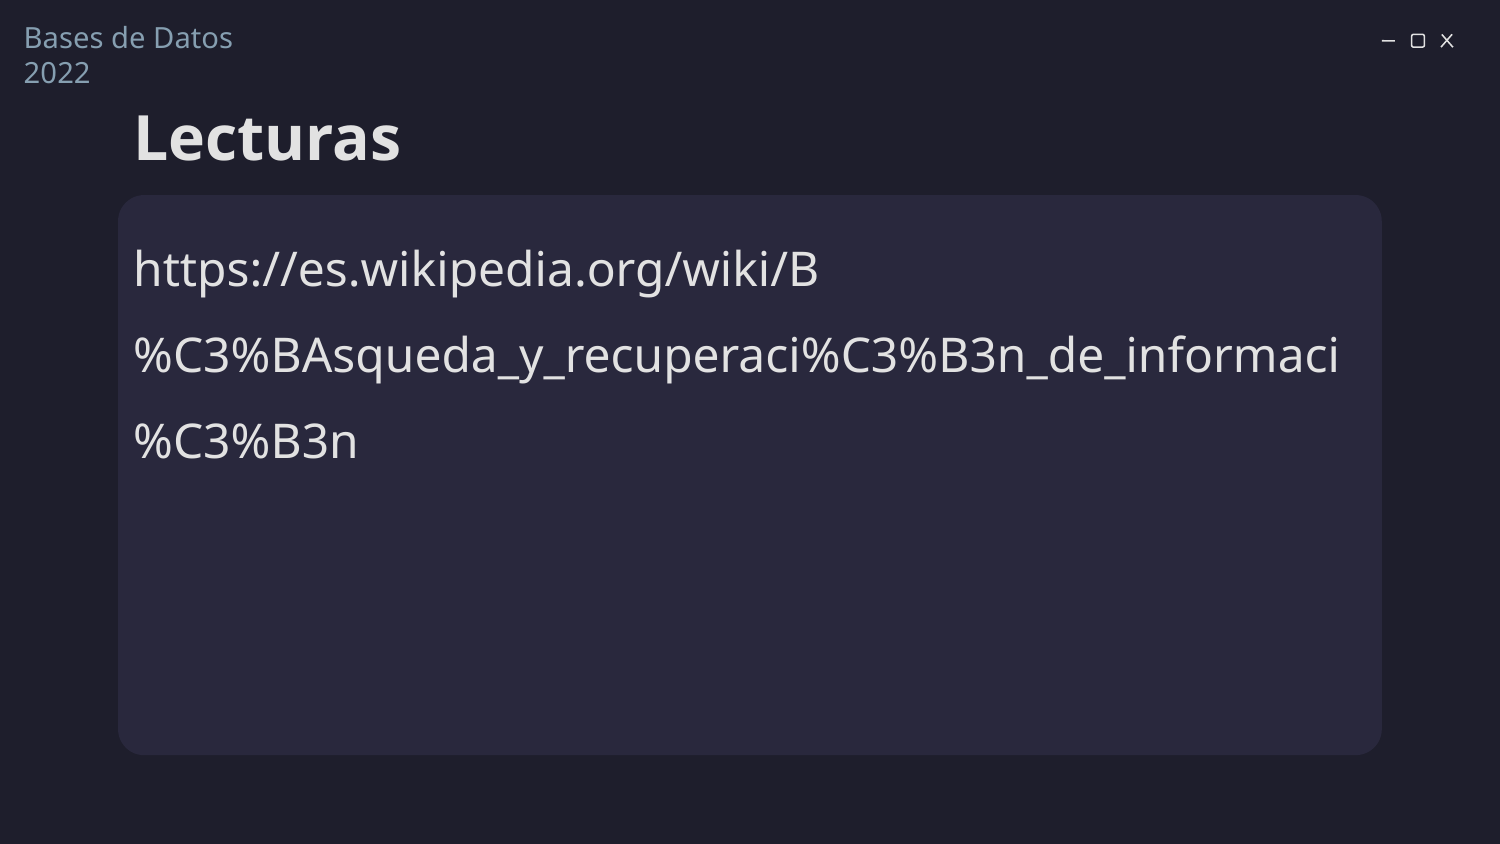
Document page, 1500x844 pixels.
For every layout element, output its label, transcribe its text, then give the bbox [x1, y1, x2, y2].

list https://es.wikipedia.org/wiki/B%C3%BAsqueda_y_recuperaci%C3%B3n_de_informaci%C3%B3n [118, 195, 1382, 750]
title Lecturas [118, 88, 1382, 183]
